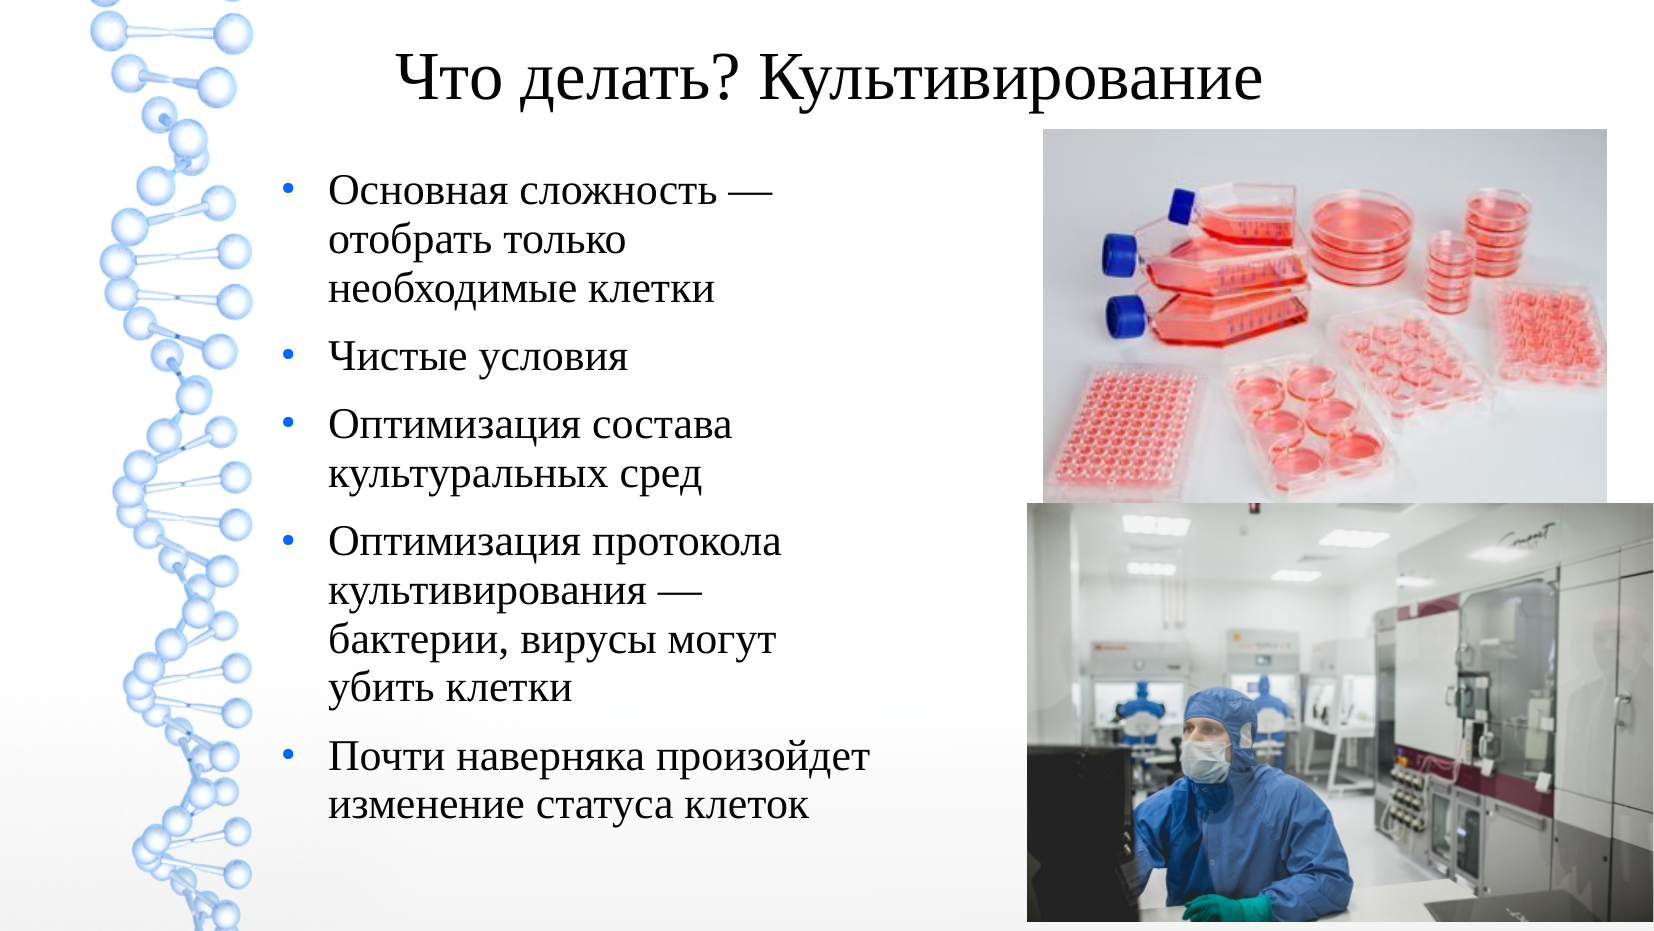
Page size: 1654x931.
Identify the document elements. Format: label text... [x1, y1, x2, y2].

list Основная сложность — отобрать только необходимые клетки Чистые условия Оптимизация состава культуральных сред Оптимизация протокола культивирования — бактерии, вирусы могут убить клетки Почти наверняка произойдет изменение статуса клеток [265, 165, 875, 839]
picture [0, 0, 1654, 931]
title Что делать? Культивирование [165, 0, 1495, 154]
